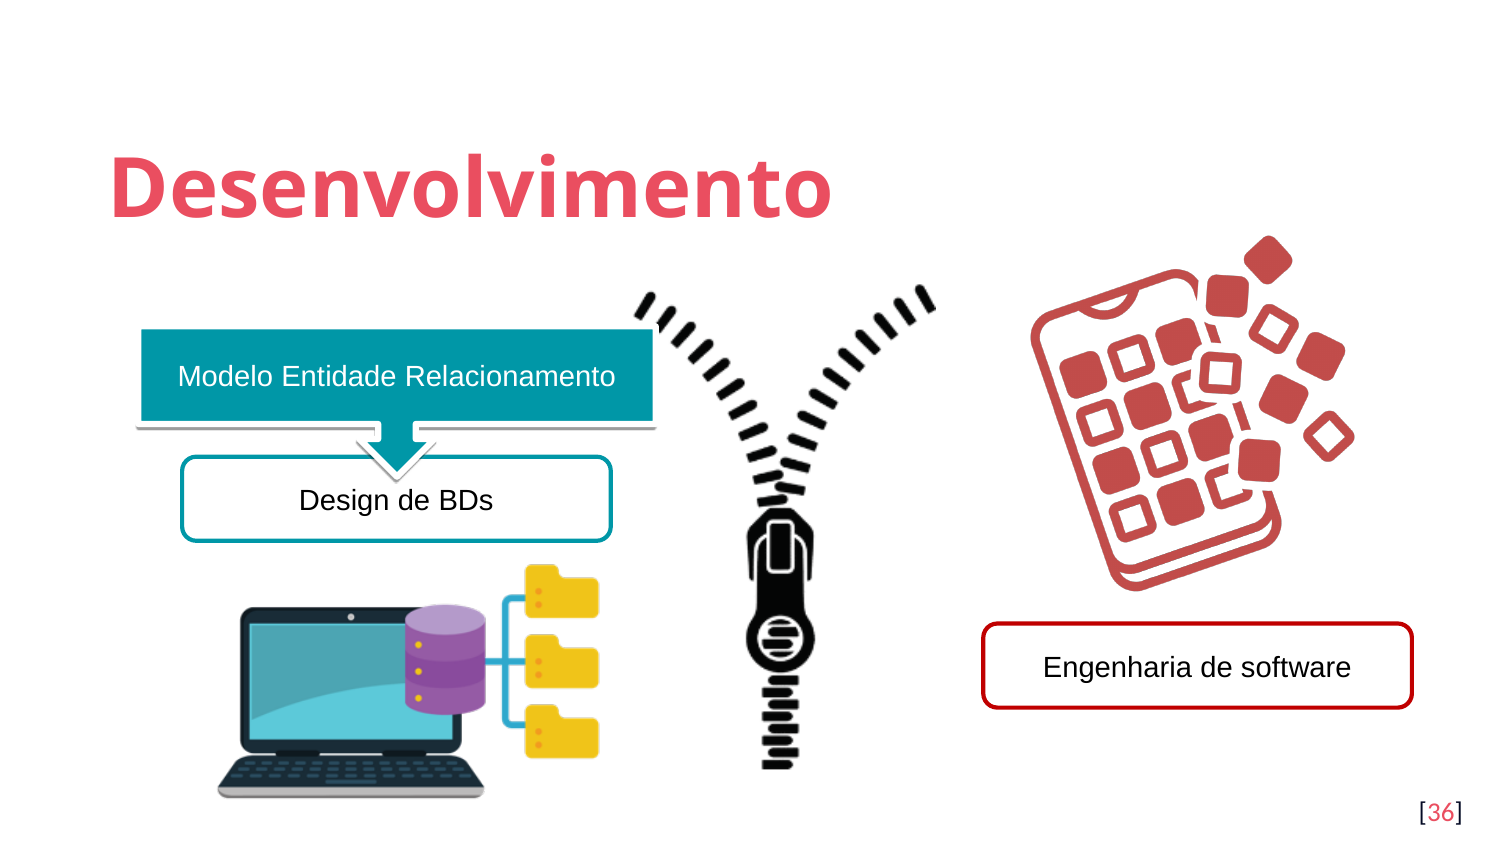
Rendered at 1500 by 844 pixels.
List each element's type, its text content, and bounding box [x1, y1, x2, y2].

text_box Desenvolvimento [92, 104, 1408, 243]
picture [193, 269, 936, 803]
text_box Design de BDs [182, 456, 611, 541]
text_box Modelo Entidade Relacionamento [138, 326, 656, 477]
slide_number [36] [1403, 779, 1494, 844]
text_box Engenharia de software [983, 623, 1412, 708]
picture [1007, 210, 1404, 607]
